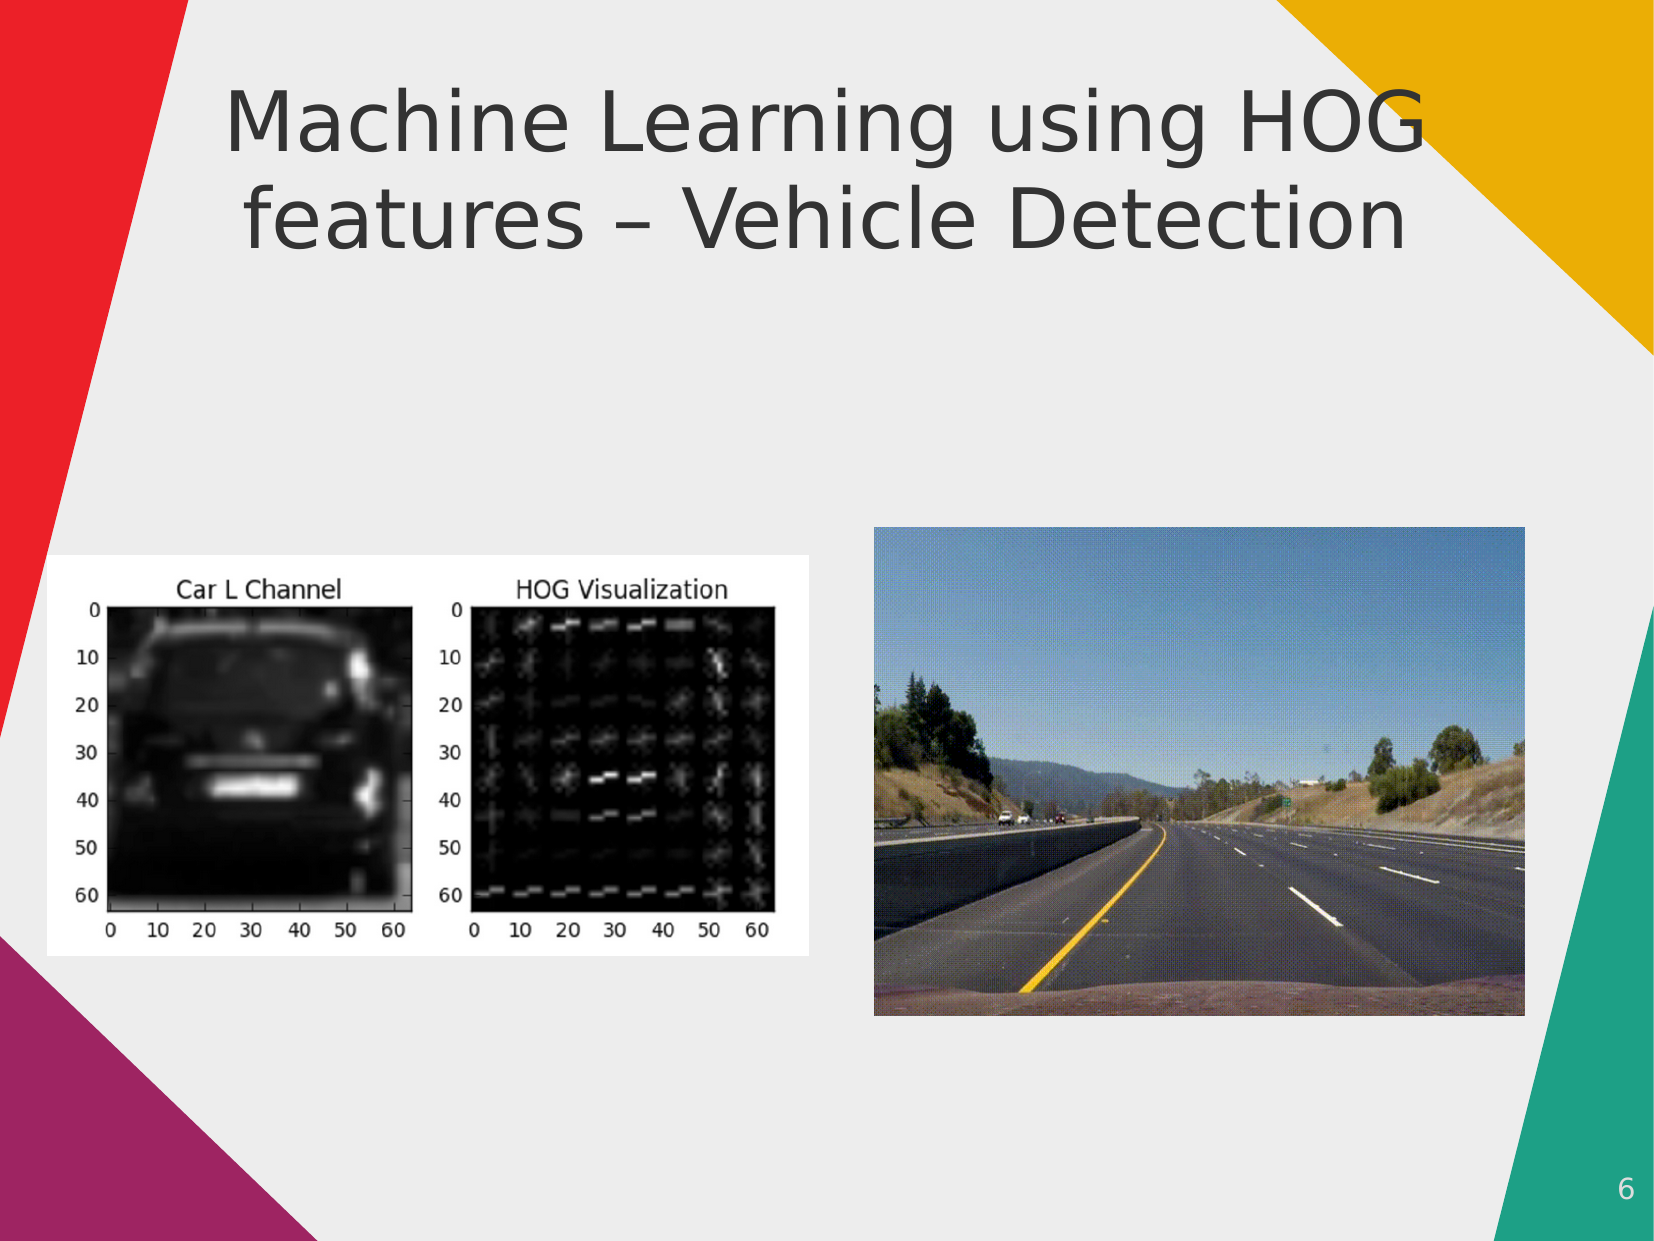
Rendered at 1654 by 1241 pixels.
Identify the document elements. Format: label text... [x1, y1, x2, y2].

picture [47, 555, 809, 956]
title Machine Learning using HOG features – Vehicle Detection [114, 73, 1539, 271]
picture [874, 527, 1525, 1016]
